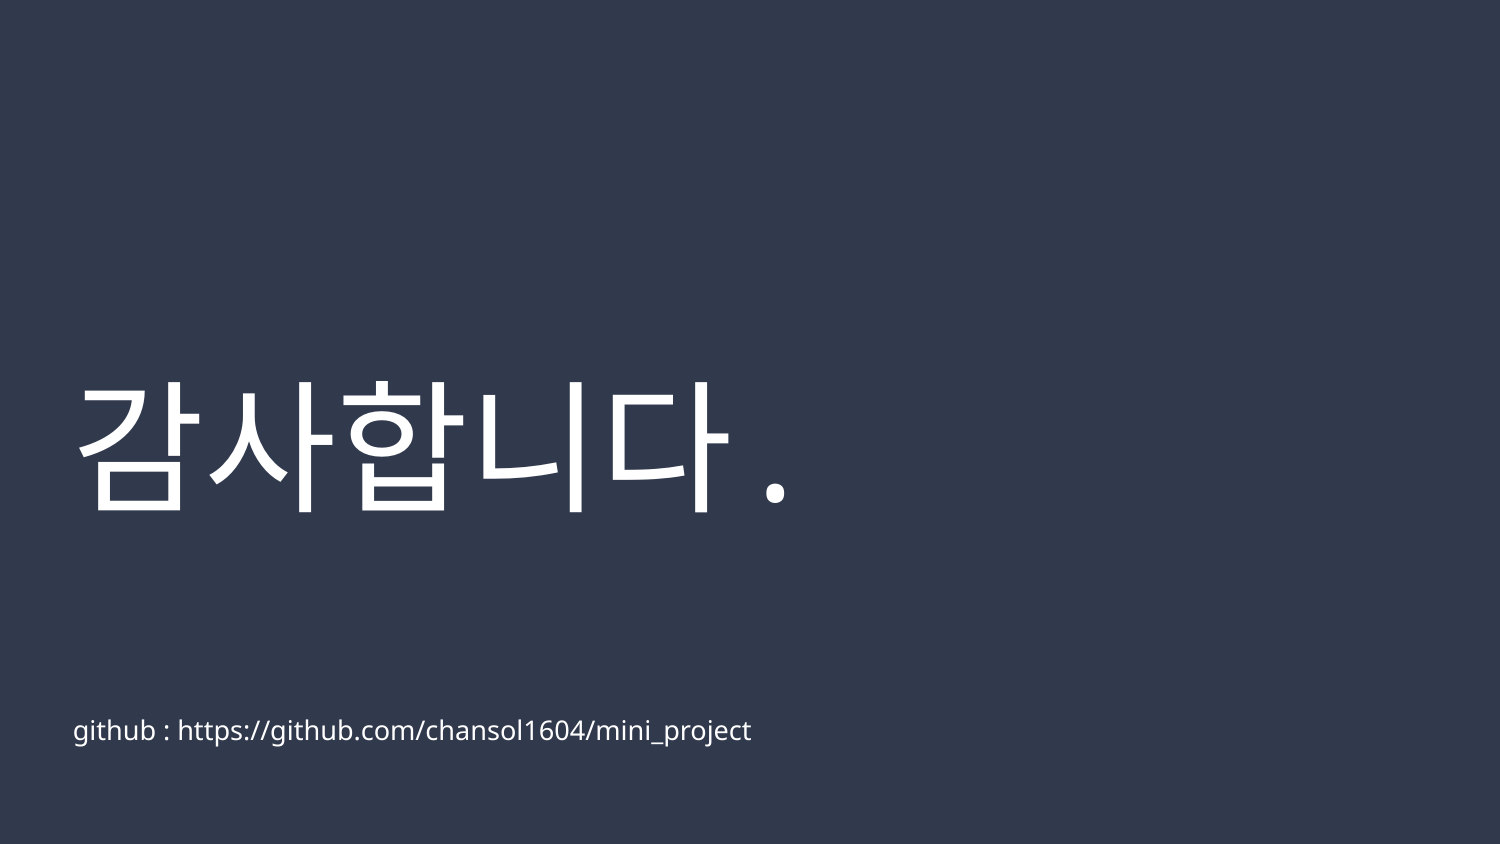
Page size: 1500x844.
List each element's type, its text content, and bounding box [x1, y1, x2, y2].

title 감사합니다. [57, 340, 1160, 545]
text_box github : https://github.com/chansol1604/mini_project [57, 697, 1004, 768]
